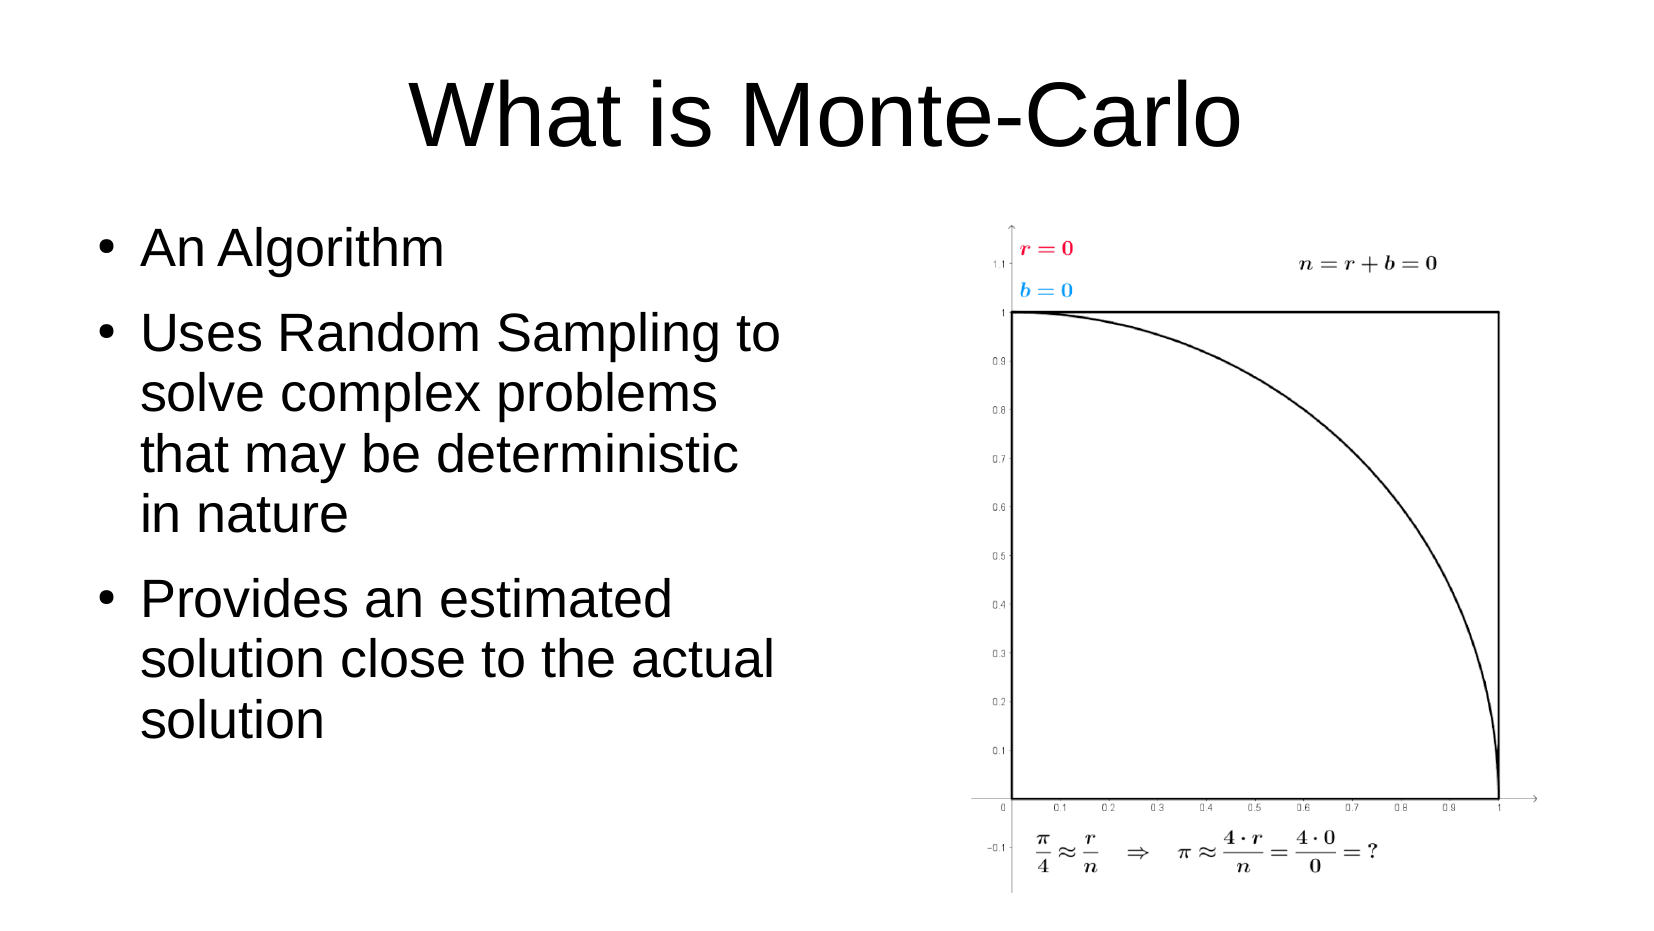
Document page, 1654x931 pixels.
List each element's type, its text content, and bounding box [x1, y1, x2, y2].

title What is Monte-Carlo [82, 37, 1571, 193]
picture [971, 224, 1537, 893]
list An Algorithm Uses Random Sampling to solve complex problems that may be deterministic in nature Provides an estimated solution close to the actual solution [82, 217, 788, 758]
